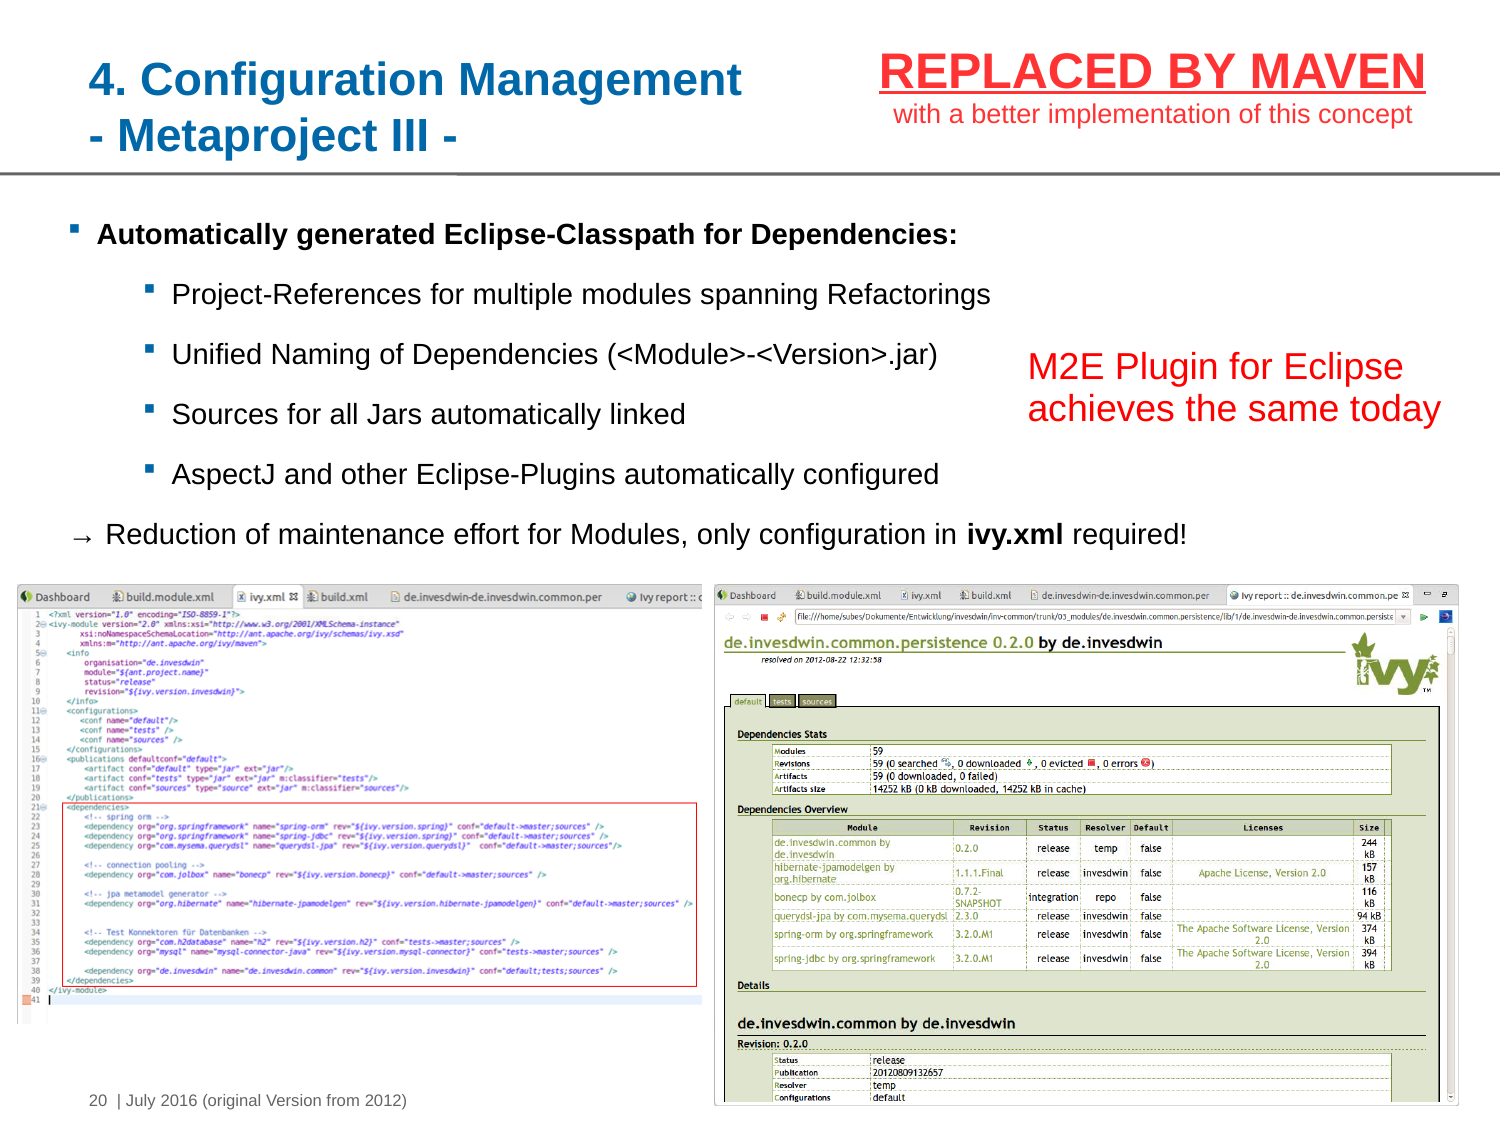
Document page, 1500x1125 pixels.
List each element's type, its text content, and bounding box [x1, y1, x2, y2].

text_box REPLACED BY MAVEN with a better implementation of this concept [864, 35, 1441, 137]
text_box Automatically generated Eclipse-Classpath for Dependencies: Project-References for multiple modules spanning Refactorings Unified Naming of Dependencies (<Module>-<Version>.jar) Sources for all Jars automatically linked AspectJ and other Eclipse-Plugins automatically configured → Reduction of maintenance effort for Modules, only configuration in ivy.xml required! [53, 208, 1447, 558]
picture [714, 584, 1459, 1106]
text_box M2E Plugin for Eclipse achieves the same today [1012, 338, 1457, 438]
picture [17, 584, 702, 1024]
title 4. Configuration Management - Metaproject III - [0, 40, 1223, 168]
